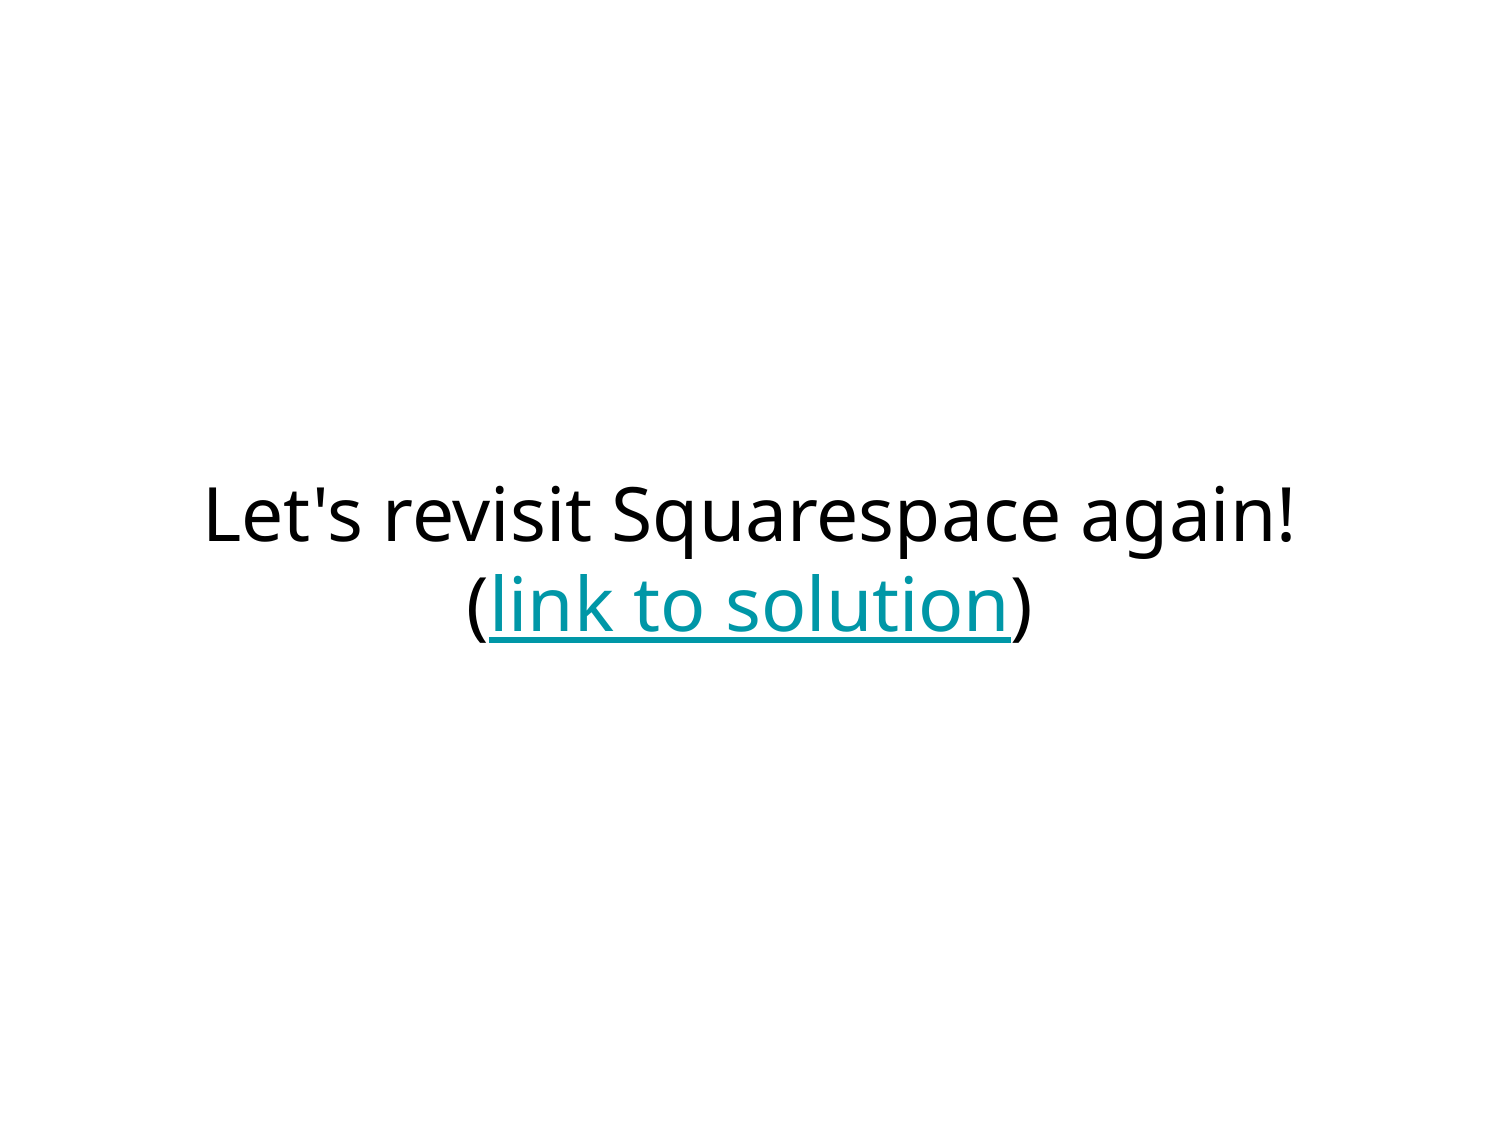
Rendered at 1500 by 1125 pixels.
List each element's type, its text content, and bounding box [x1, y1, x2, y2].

title Let's revisit Squarespace again! (link to solution) [51, 470, 1449, 655]
